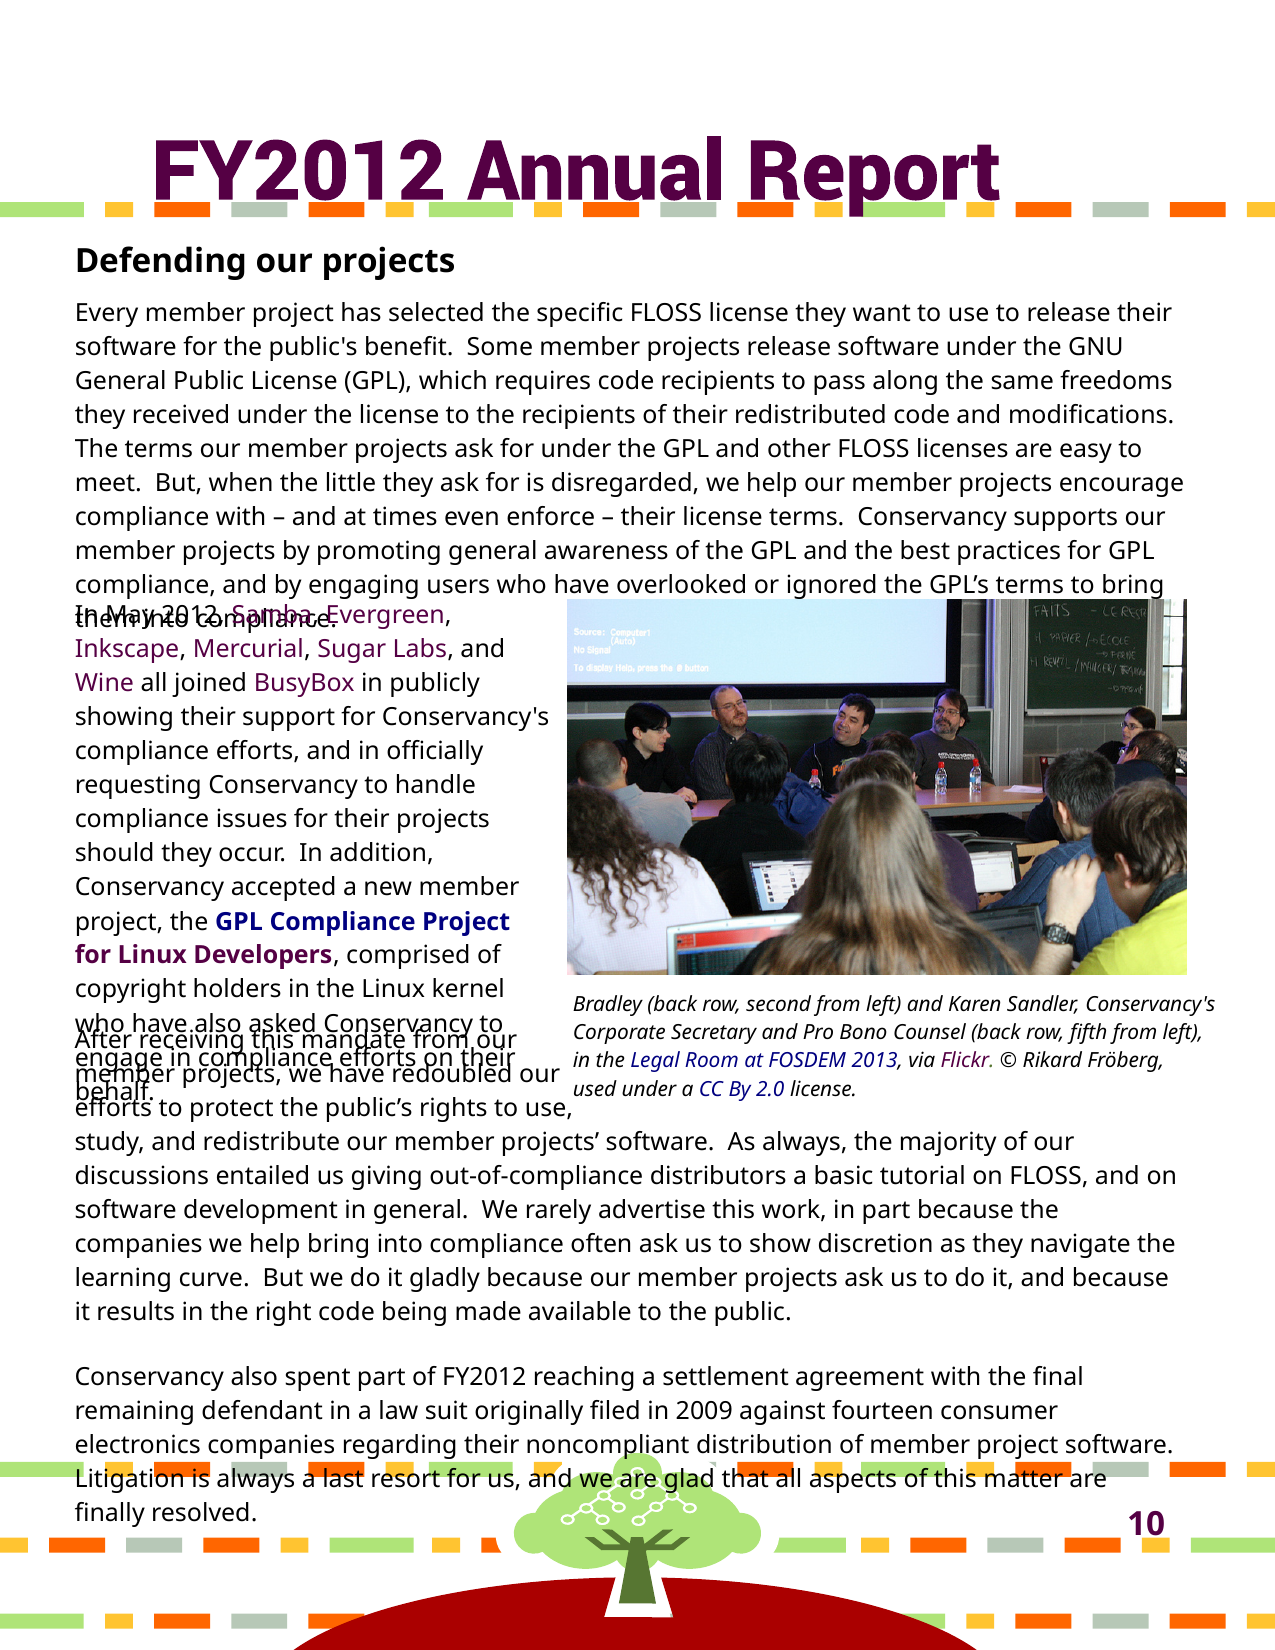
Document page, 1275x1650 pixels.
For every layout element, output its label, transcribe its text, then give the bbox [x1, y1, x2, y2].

list Defending our projects Every member project has selected the specific FLOSS license they want to use to release their software for the public's benefit. Some member projects release software under the GNU General Public License (GPL), which requires code recipients to pass along the same freedoms they received under the license to the recipients of their redistributed code and modifications. The terms our member projects ask for under the GPL and other FLOSS licenses are easy to meet. But, when the little they ask for is disregarded, we help our member projects encourage compliance with – and at times even enforce – their license terms. Conservancy supports our member projects by promoting general awareness of the GPL and the best practices for GPL compliance, and by engaging users who have overlooked or ignored the GPL’s terms to bring them into compliance. [74, 237, 1197, 571]
text_box Bradley (back row, second from left) and Karen Sandler, Conservancy's Corporate Secretary and Pro Bono Counsel (back row, fifth from left), in the Legal Room at FOSDEM 2013, via Flickr. © Rikard Fröberg, used under a CC By 2.0 license. [558, 981, 1210, 1099]
list After receiving this mandate from our member projects, we have redoubled our efforts to protect the public’s rights to use, study, and redistribute our member projects’ software. As always, the majority of our discussions entailed us giving out-of-compliance distributors a basic tutorial on FLOSS, and on software development in general. We rarely advertise this work, in part because the companies we help bring into compliance often ask us to show discretion as they navigate the learning curve. But we do it gladly because our member projects ask us to do it, and because it results in the right code being made available to the public. Conservancy also spent part of FY2012 reaching a settlement agreement with the final remaining defendant in a law suit originally filed in 2009 against fourteen consumer electronics companies regarding their noncompliant distribution of member project software. Litigation is always a last resort for us, and we are glad that all aspects of this matter are finally resolved. [74, 1086, 1186, 1486]
text_box In May 2012, Samba, Evergreen, Inkscape, Mercurial, Sugar Labs, and Wine all joined BusyBox in publicly showing their support for Conservancy's compliance efforts, and in officially requesting Conservancy to handle compliance issues for their projects should they occur. In addition, Conservancy accepted a new member project, the GPL Compliance Project for Linux Developers, comprised of copyright holders in the Linux kernel who have also asked Conservancy to engage in compliance efforts on their behalf. [60, 589, 568, 1086]
picture [568, 599, 1187, 976]
